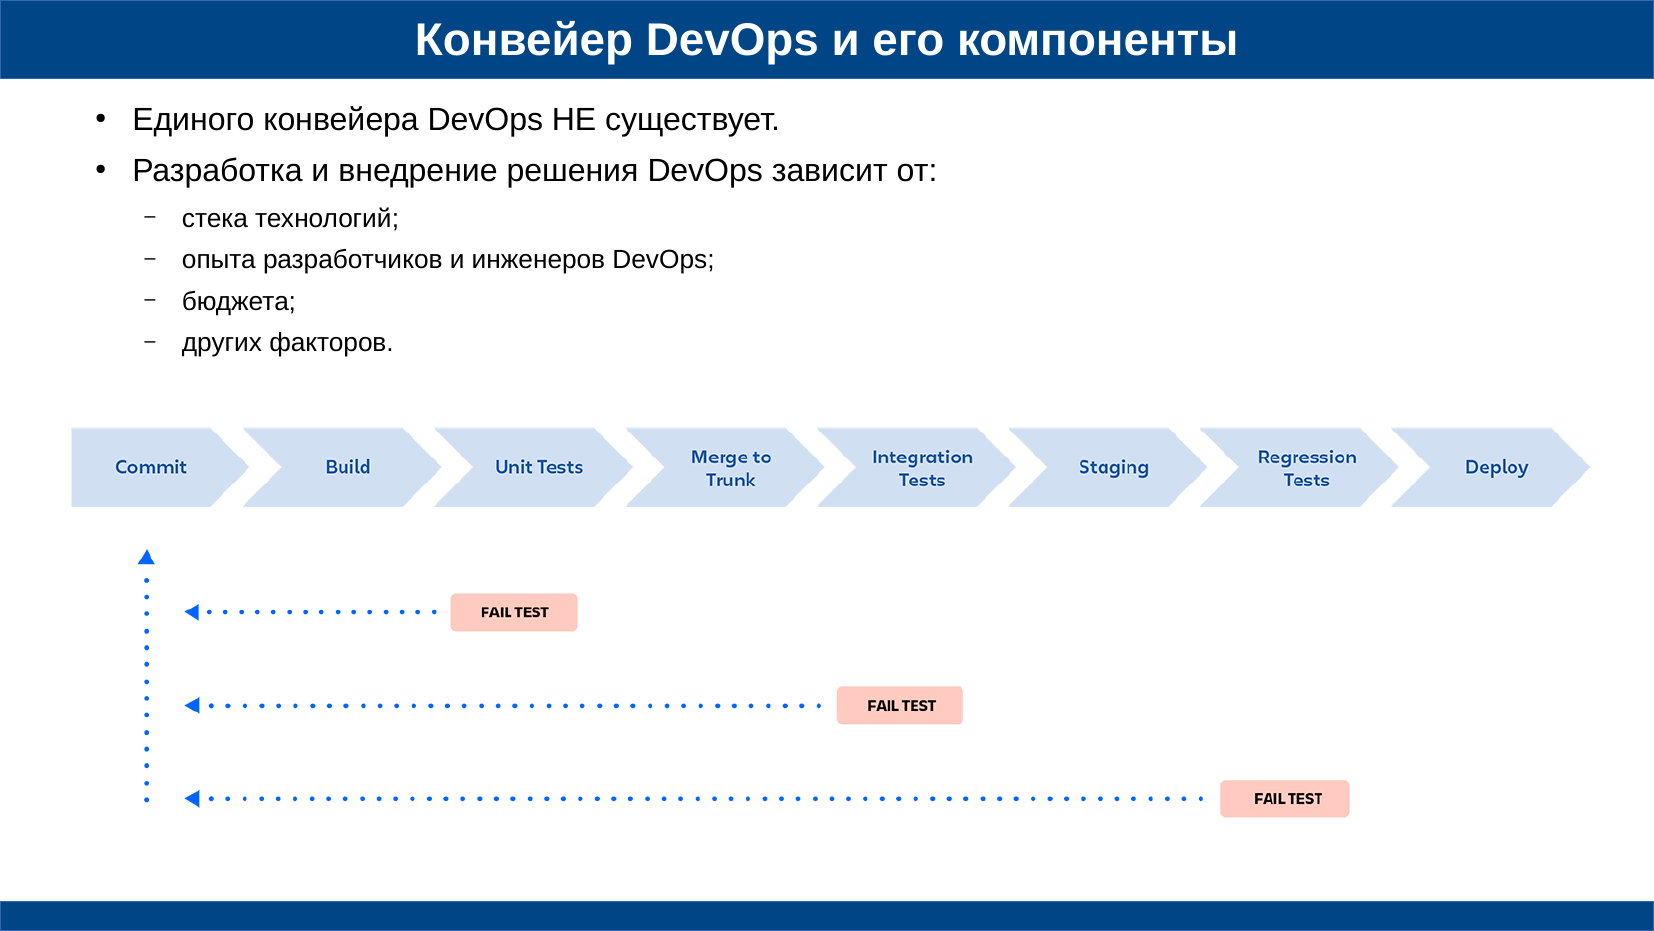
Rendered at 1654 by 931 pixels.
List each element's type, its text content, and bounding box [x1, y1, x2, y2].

picture [55, 382, 1606, 863]
title Конвейер DevOps и его компоненты [0, 0, 1654, 79]
list Единого конвейера DevOps НЕ существует. Разработка и внедрение решения DevOps зависит от: стека технологий; опыта разработчиков и инженеров DevOps; бюджета; других факторов. [82, 101, 1571, 359]
